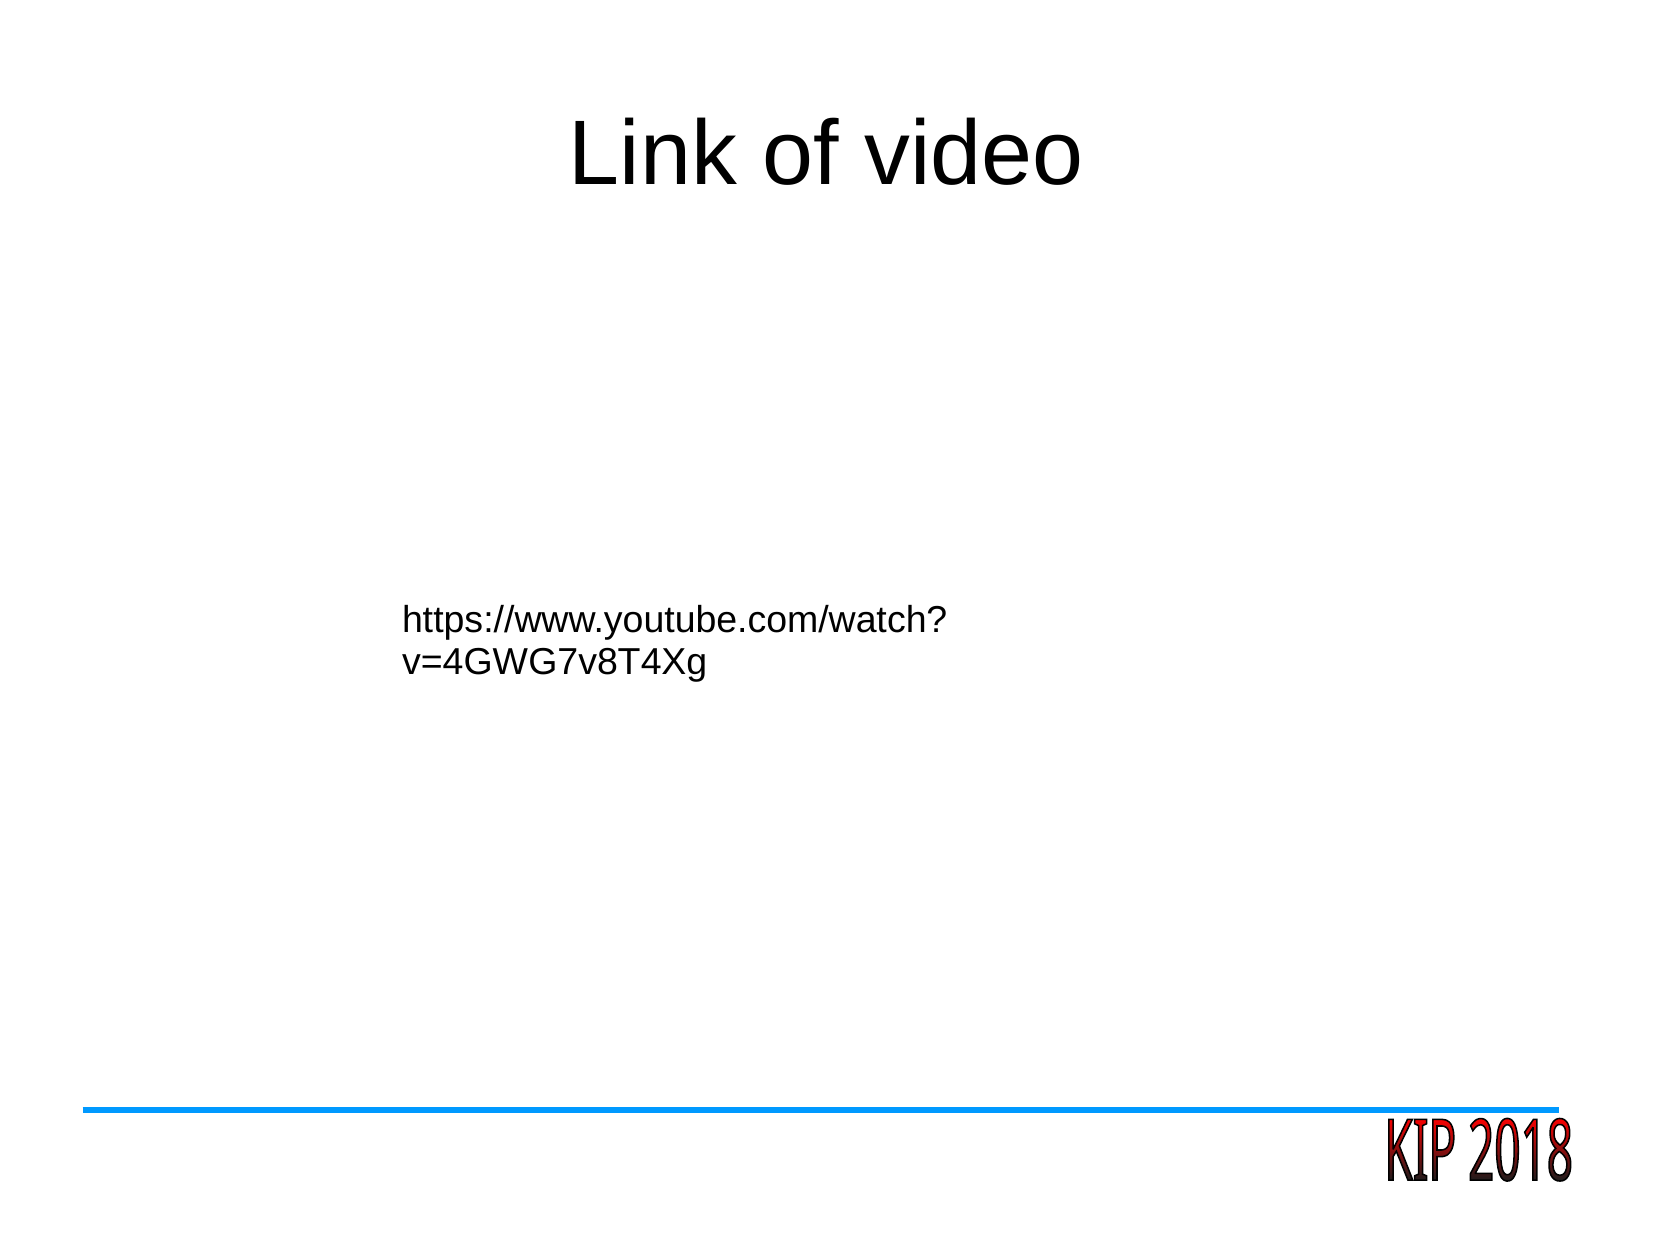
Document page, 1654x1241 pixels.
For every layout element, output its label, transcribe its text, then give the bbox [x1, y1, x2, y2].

text_box https://www.youtube.com/watch?v=4GWG7v8T4Xg [387, 591, 1268, 649]
title Link of video [82, 49, 1571, 257]
